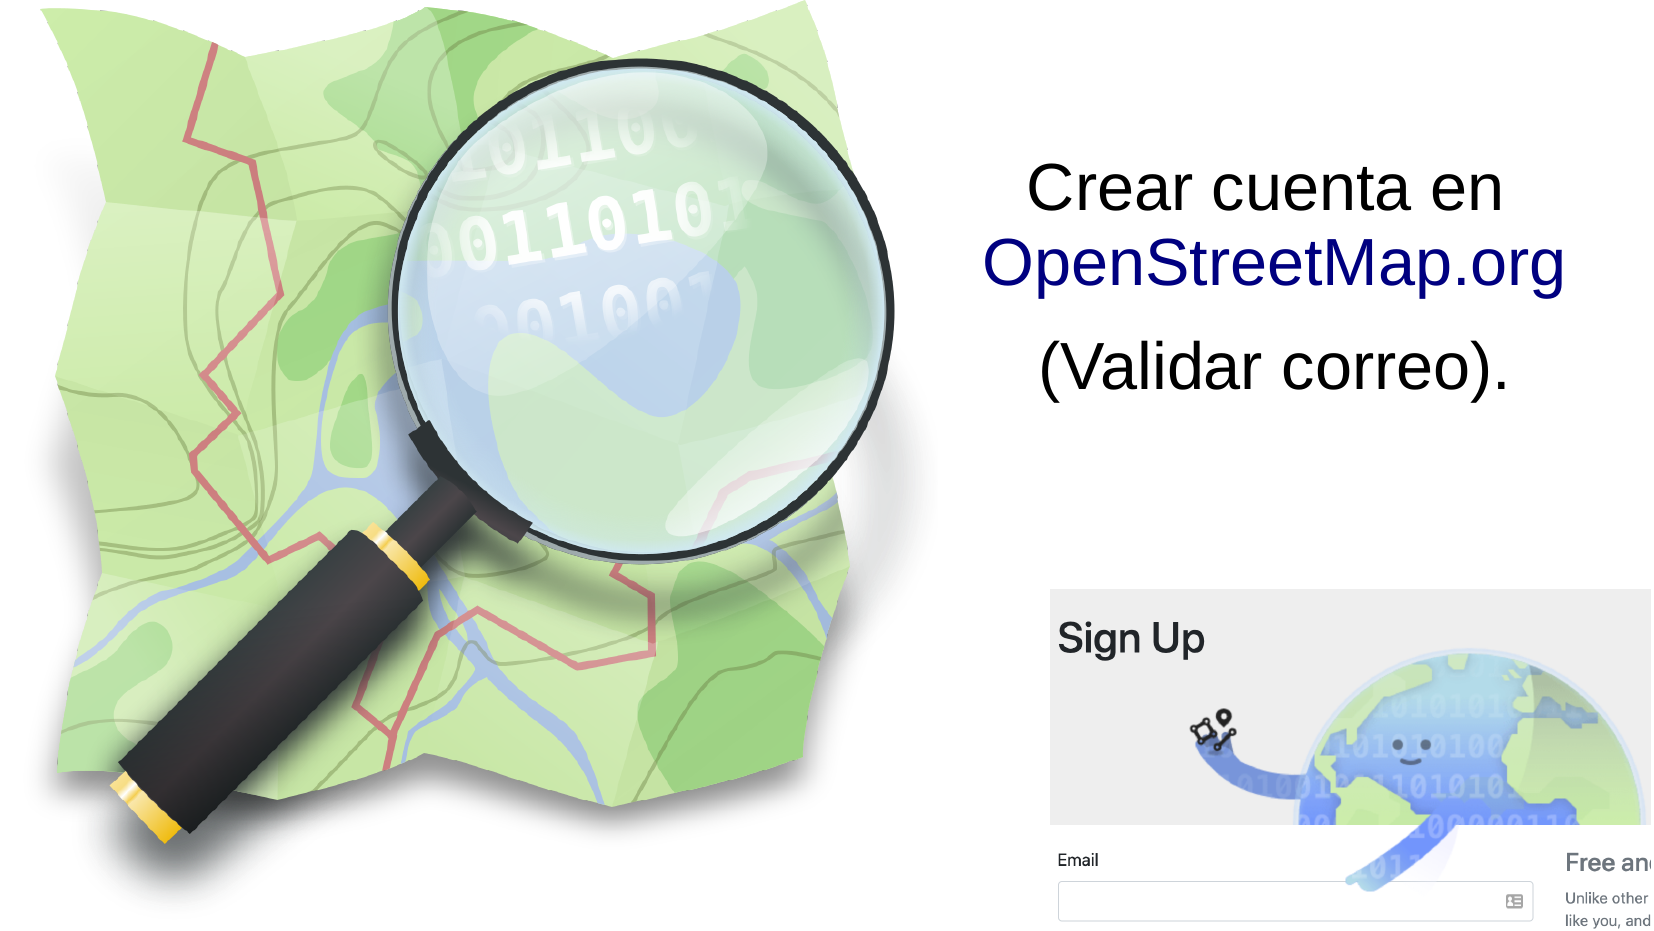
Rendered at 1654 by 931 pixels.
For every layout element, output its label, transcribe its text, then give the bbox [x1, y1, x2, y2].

picture [7, 0, 938, 931]
picture [1050, 589, 1651, 931]
text_box Crear cuenta en OpenStreetMap.org (Validar correo). [938, 150, 1613, 404]
